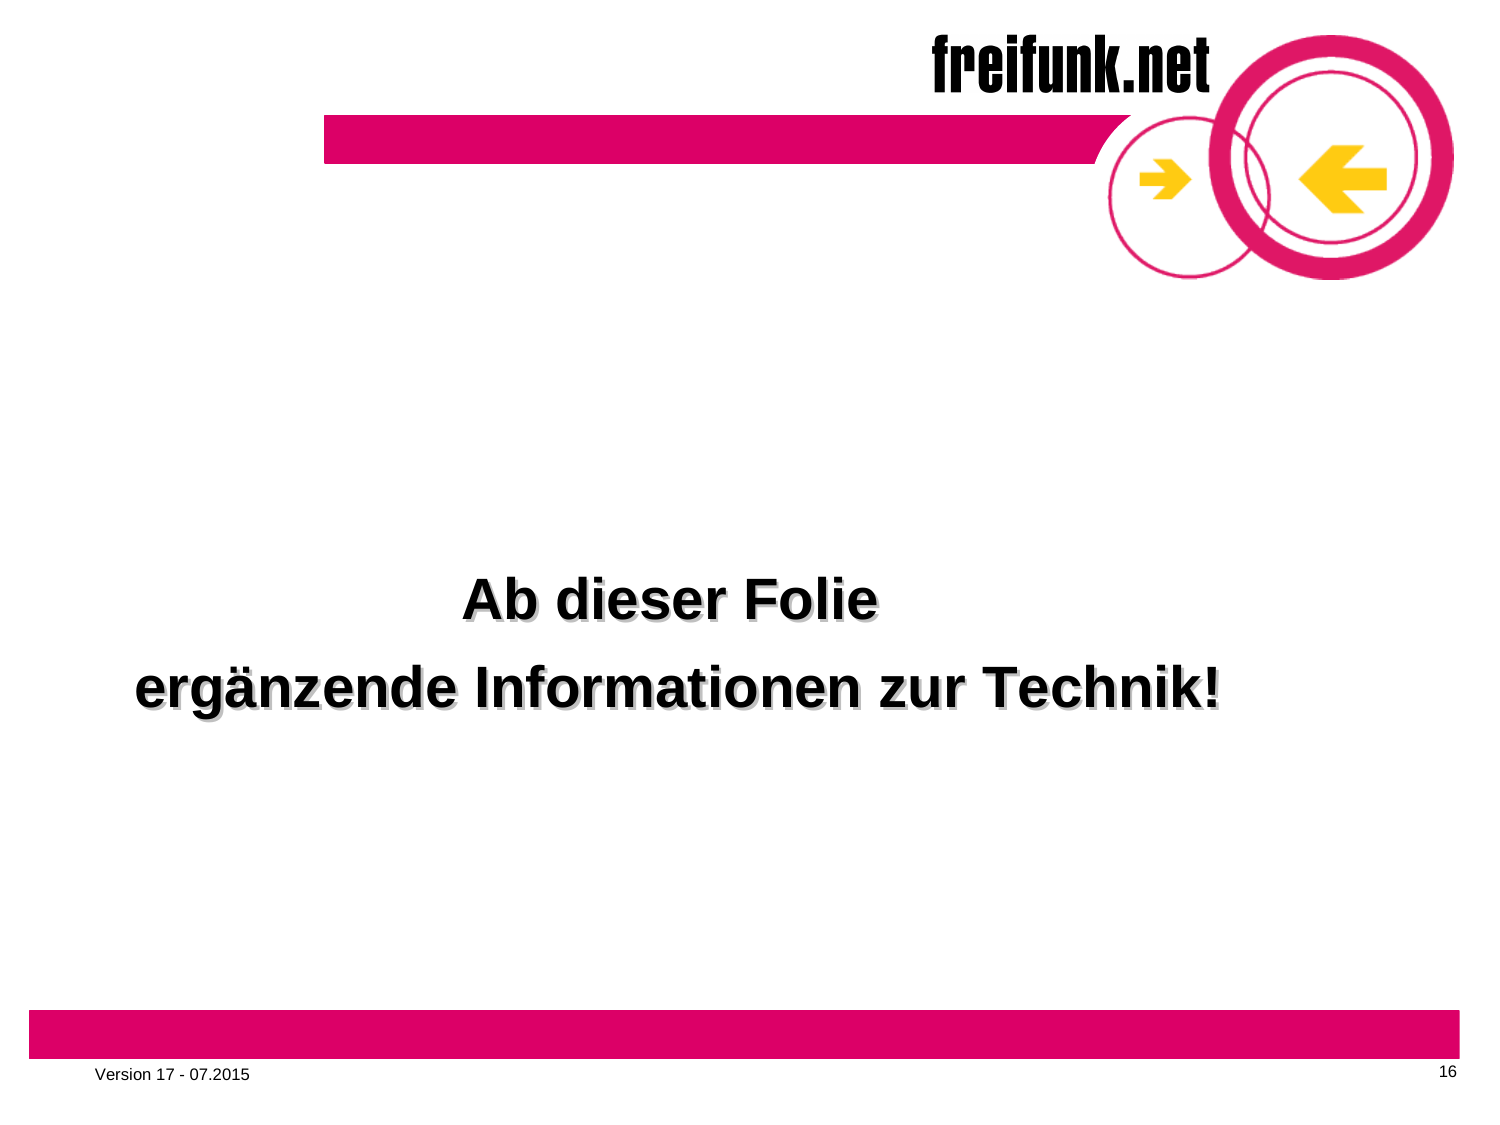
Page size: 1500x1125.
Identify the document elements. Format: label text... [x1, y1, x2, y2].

picture [932, 34, 1454, 280]
text_box Ab dieser Folie ergänzende Informationen zur Technik! [134, 562, 1363, 957]
